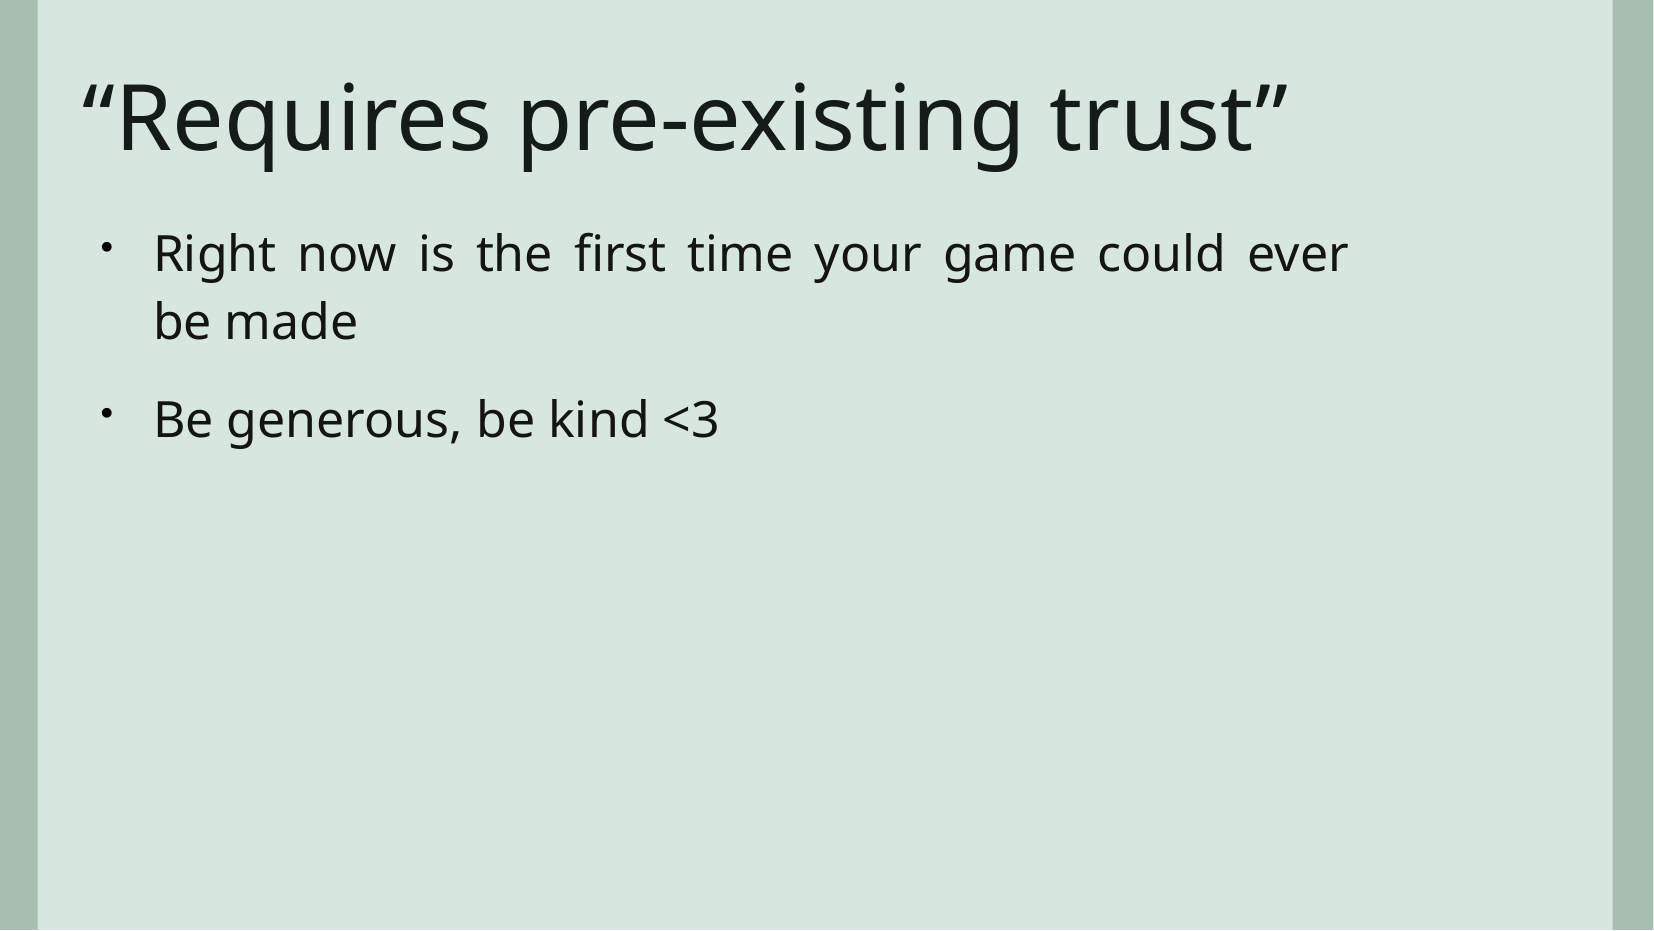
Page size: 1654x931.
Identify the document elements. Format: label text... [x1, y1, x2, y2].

list Right now is the first time your game could ever be made Be generous, be kind <3 [82, 217, 1351, 758]
title “Requires pre-existing trust” [82, 37, 1576, 193]
